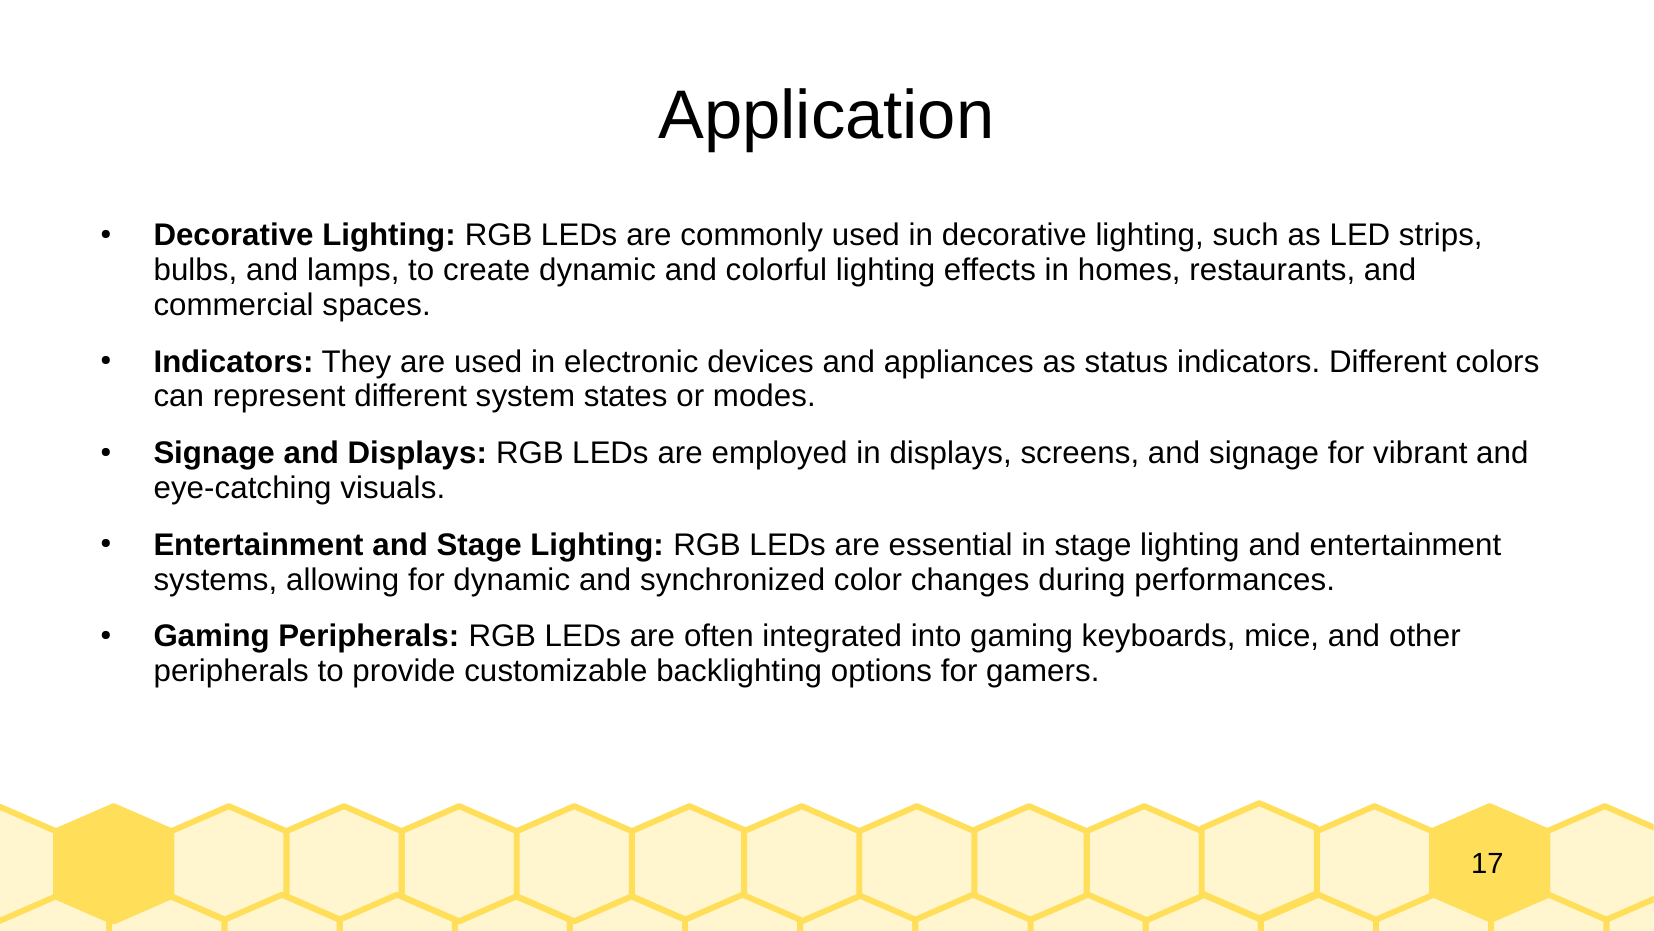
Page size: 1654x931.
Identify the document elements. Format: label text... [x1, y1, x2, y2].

list Decorative Lighting: RGB LEDs are commonly used in decorative lighting, such as LED strips, bulbs, and lamps, to create dynamic and colorful lighting effects in homes, restaurants, and commercial spaces. Indicators: They are used in electronic devices and appliances as status indicators. Different colors can represent different system states or modes. Signage and Displays: RGB LEDs are employed in displays, screens, and signage for vibrant and eye-catching visuals. Entertainment and Stage Lighting: RGB LEDs are essential in stage lighting and entertainment systems, allowing for dynamic and synchronized color changes during performances. Gaming Peripherals: RGB LEDs are often integrated into gaming keyboards, mice, and other peripherals to provide customizable backlighting options for gamers. [82, 217, 1571, 758]
title Application [82, 37, 1571, 193]
